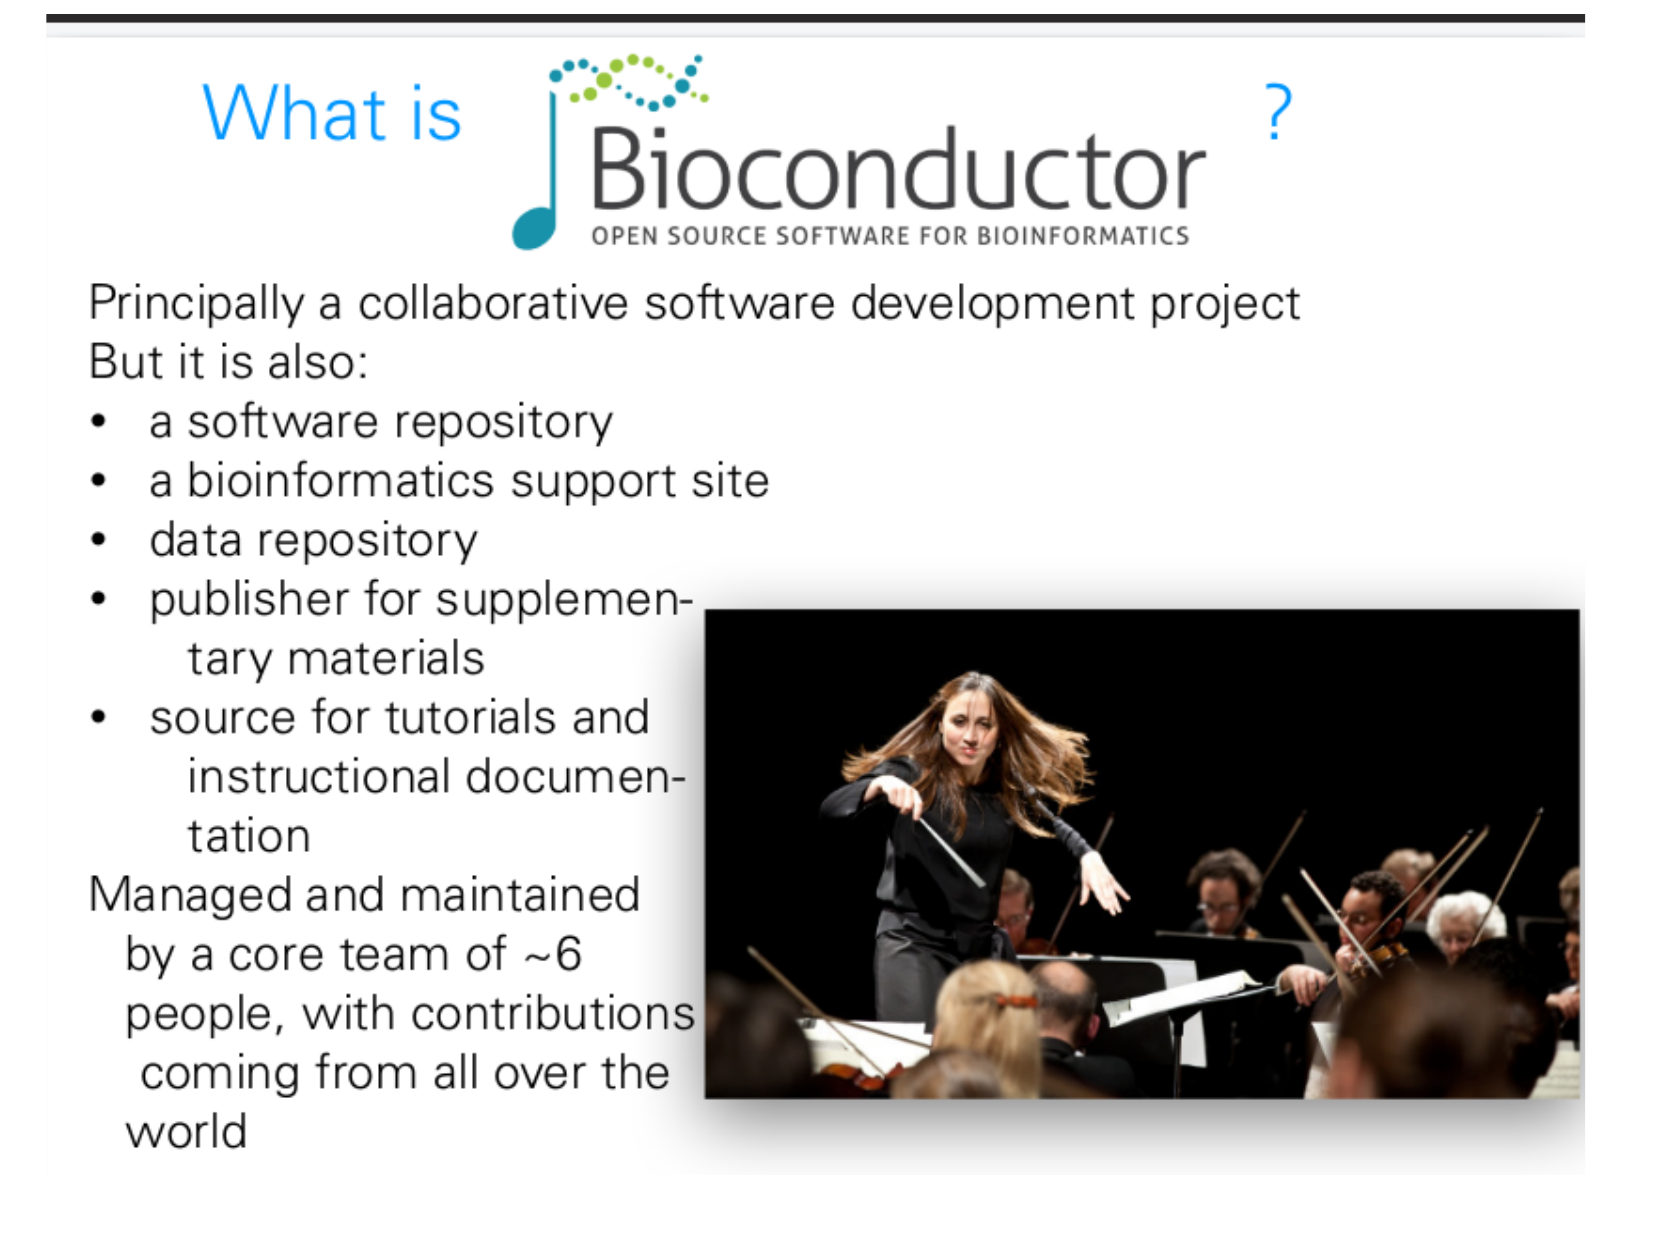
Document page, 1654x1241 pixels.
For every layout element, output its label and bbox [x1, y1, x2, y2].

picture [46, 14, 1586, 1175]
